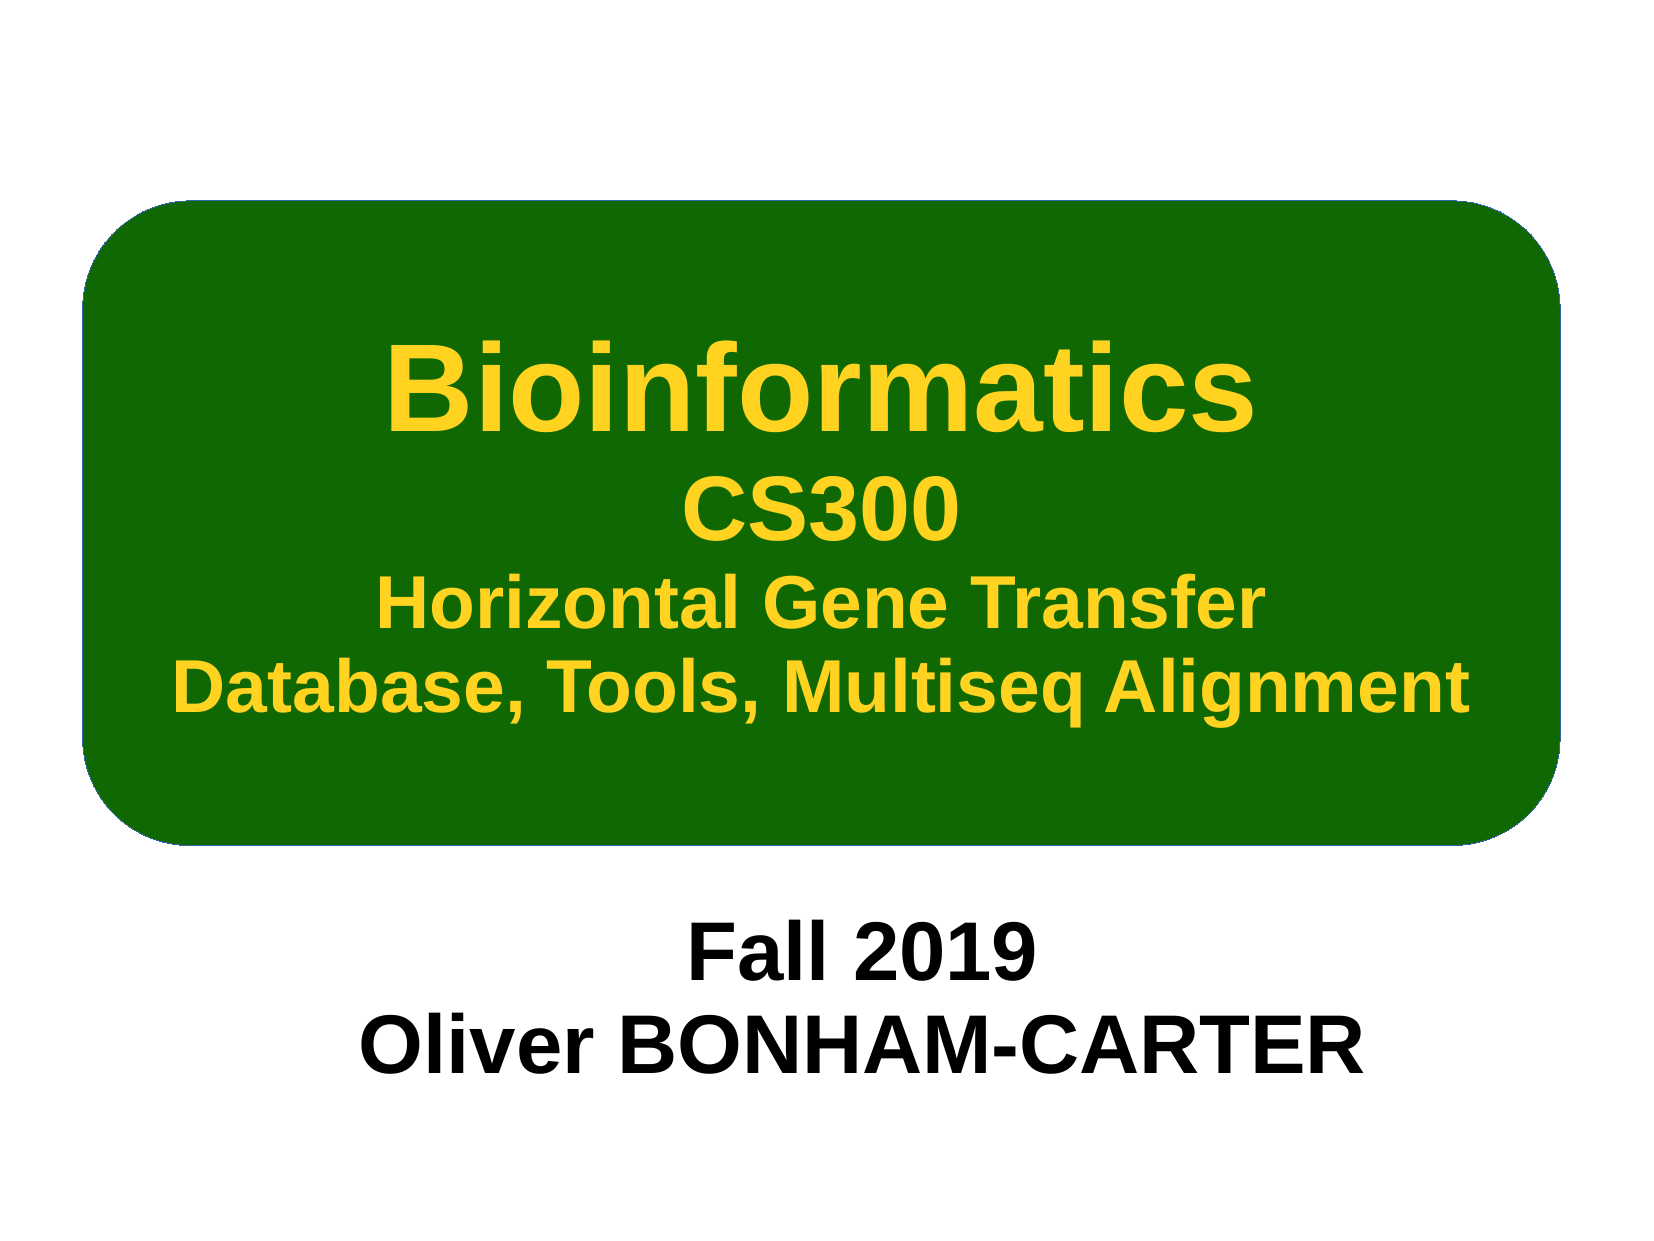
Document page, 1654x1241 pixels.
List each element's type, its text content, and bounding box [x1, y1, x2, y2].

text_box Bioinformatics CS300 Horizontal Gene Transfer Database, Tools, Multiseq Alignment [82, 200, 1561, 846]
text_box Fall 2019 Oliver BONHAM-CARTER [344, 898, 1382, 1100]
